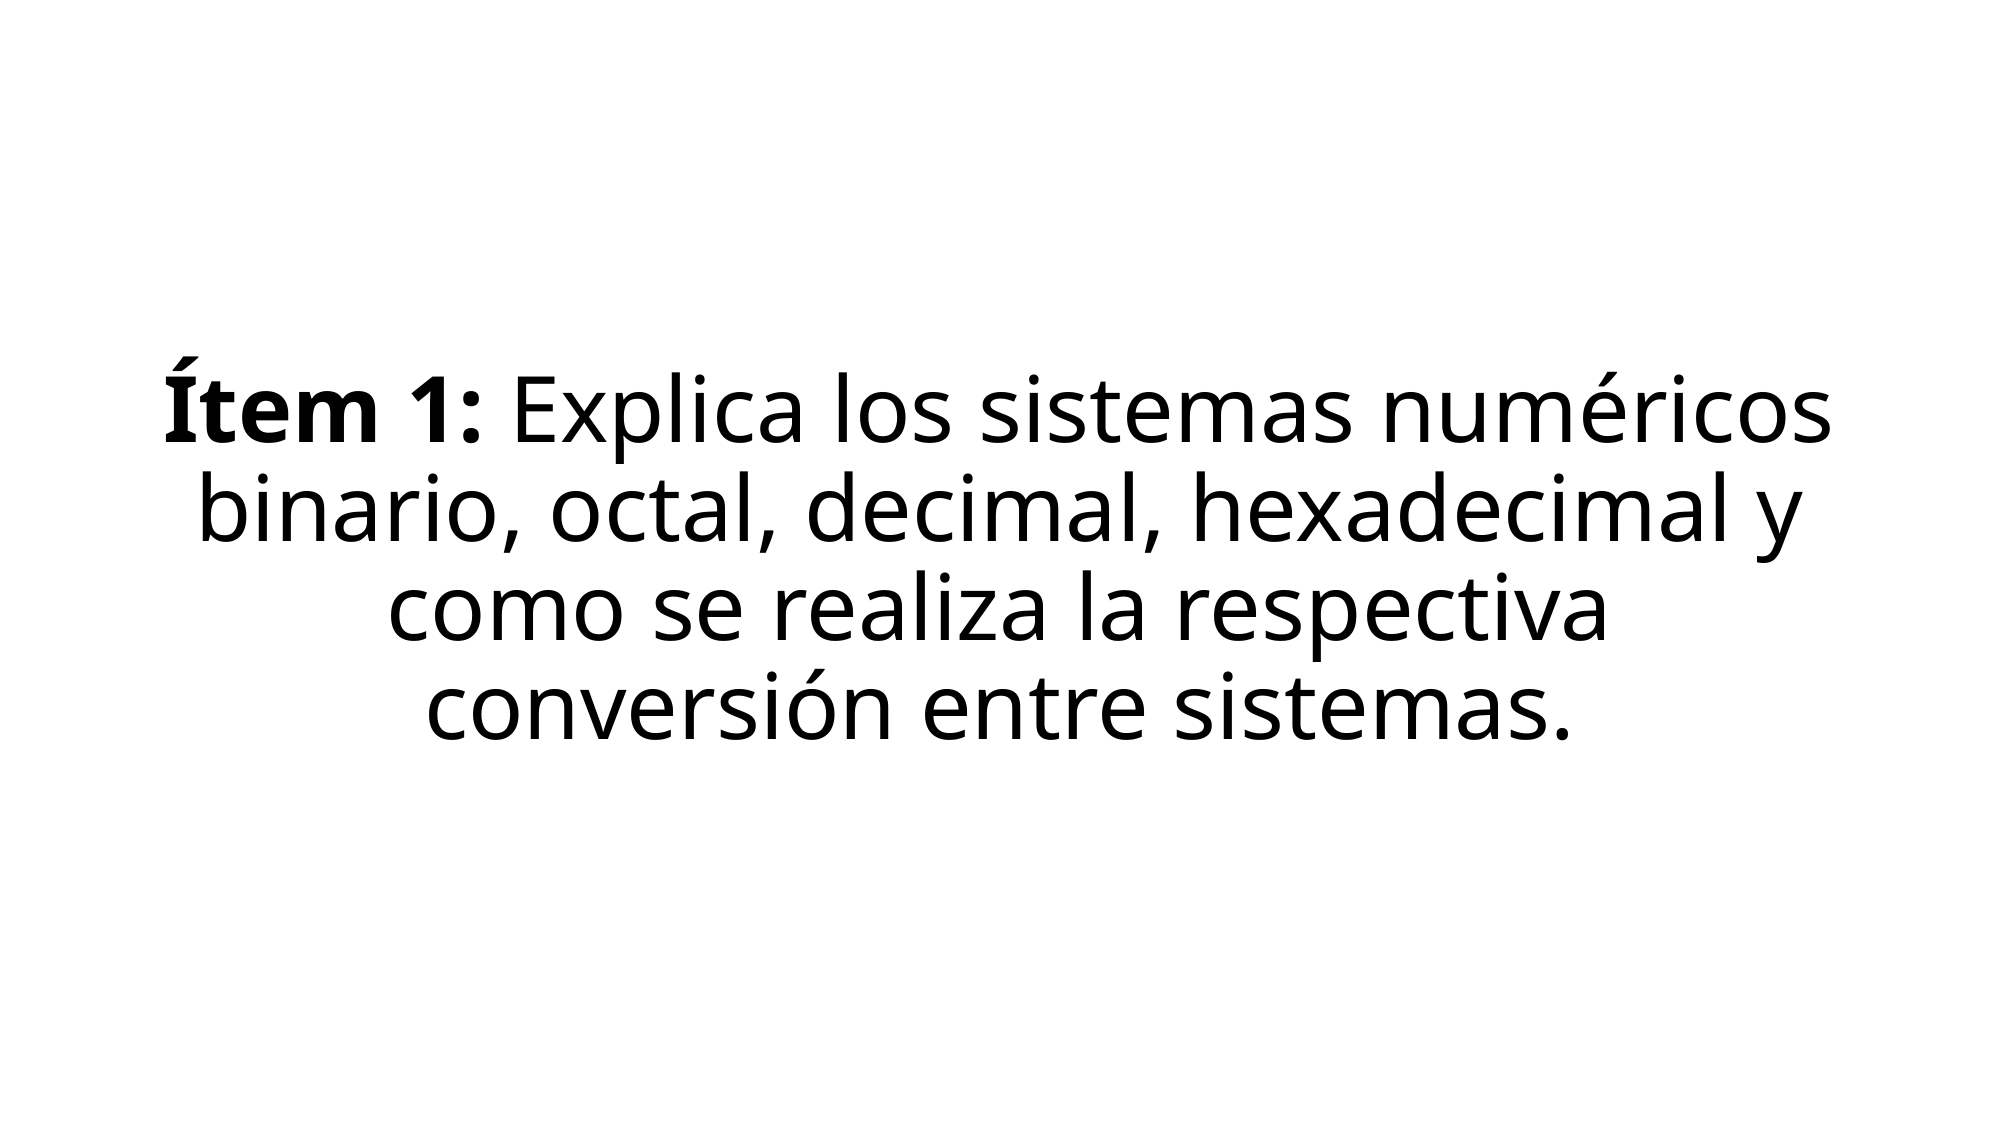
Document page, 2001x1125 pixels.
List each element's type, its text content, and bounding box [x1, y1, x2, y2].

title Ítem 1: Explica los sistemas numéricos binario, octal, decimal, hexadecimal y como se realiza la respectiva conversión entre sistemas. [137, 280, 1863, 842]
